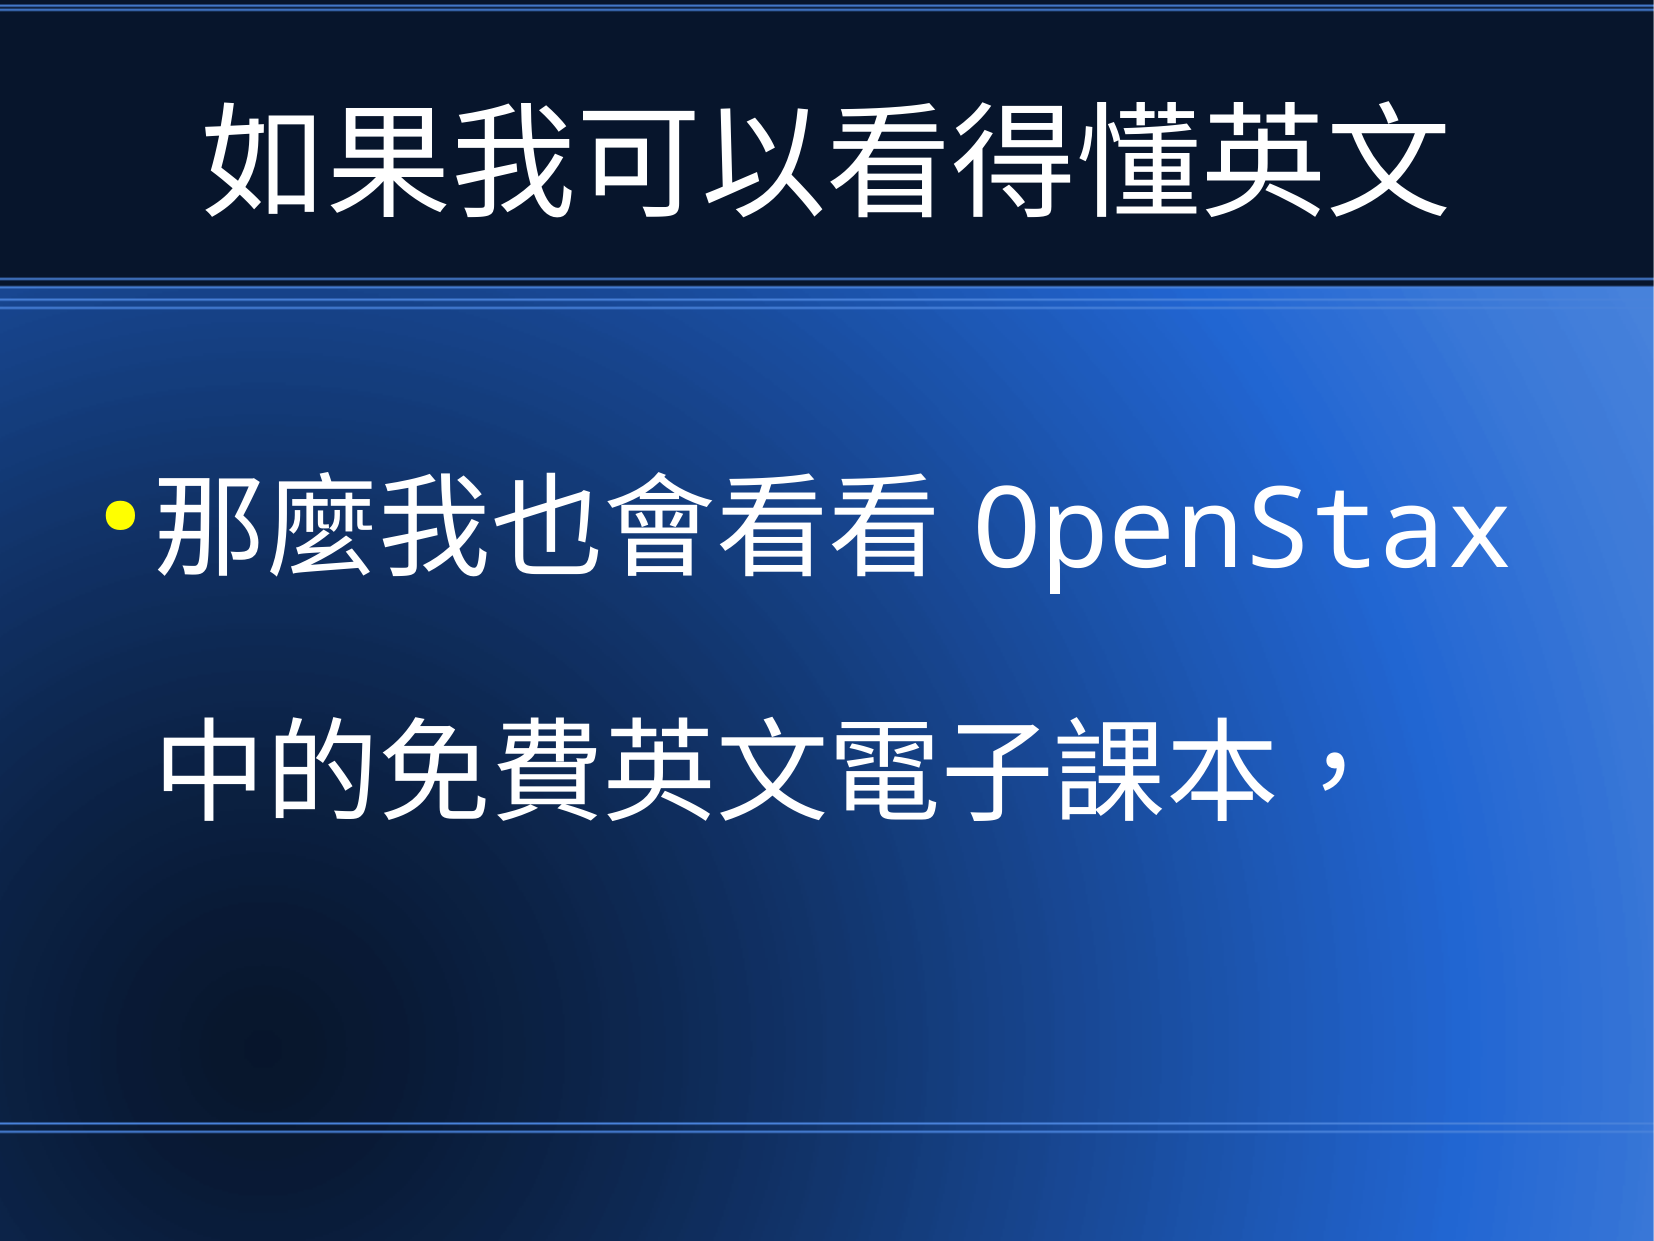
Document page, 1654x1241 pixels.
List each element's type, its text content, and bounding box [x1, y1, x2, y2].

title 如果我可以看得懂英文 [82, 49, 1571, 257]
list 那麼我也會看看OpenStax 中的免費英文電子課本， [82, 355, 1571, 1241]
picture [0, 0, 1654, 1241]
